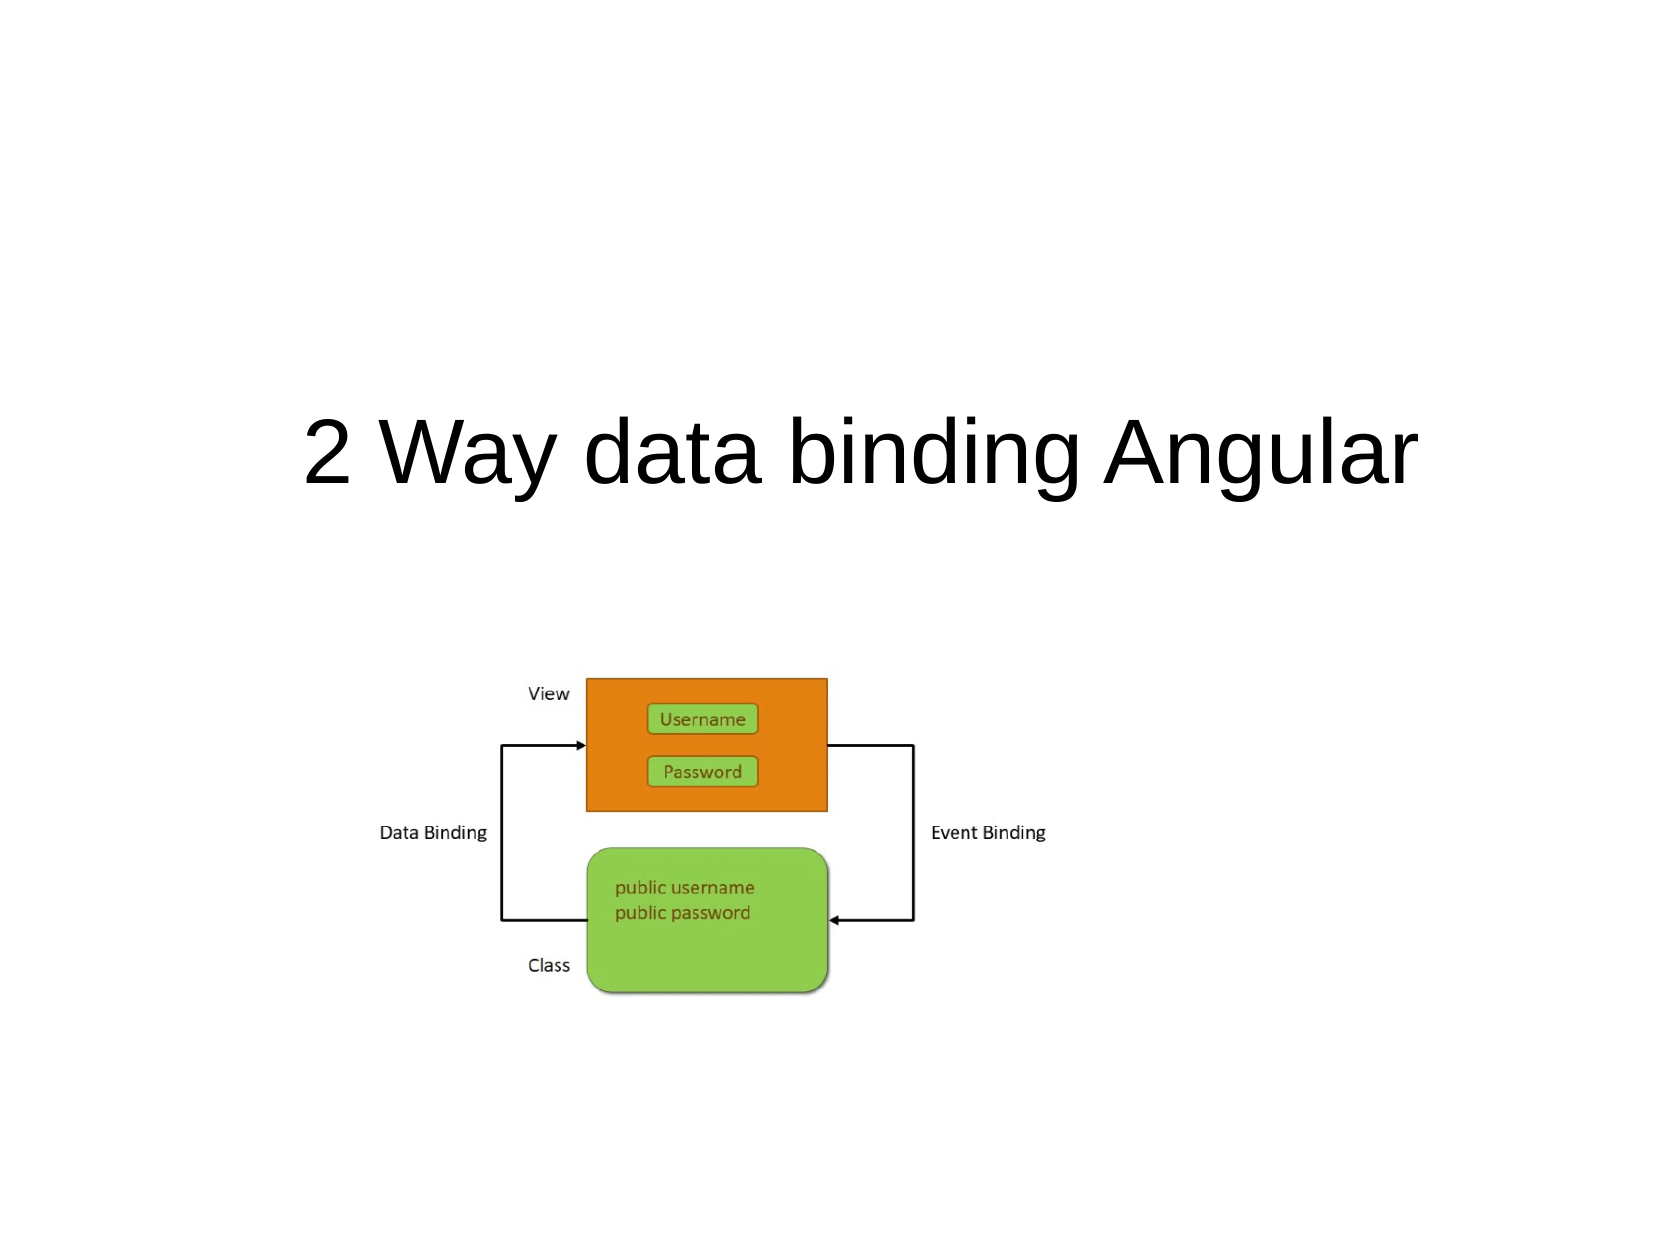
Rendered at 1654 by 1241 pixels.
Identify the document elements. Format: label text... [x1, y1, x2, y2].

picture [366, 664, 1076, 1002]
title 2 Way data binding Angular [117, 348, 1606, 556]
